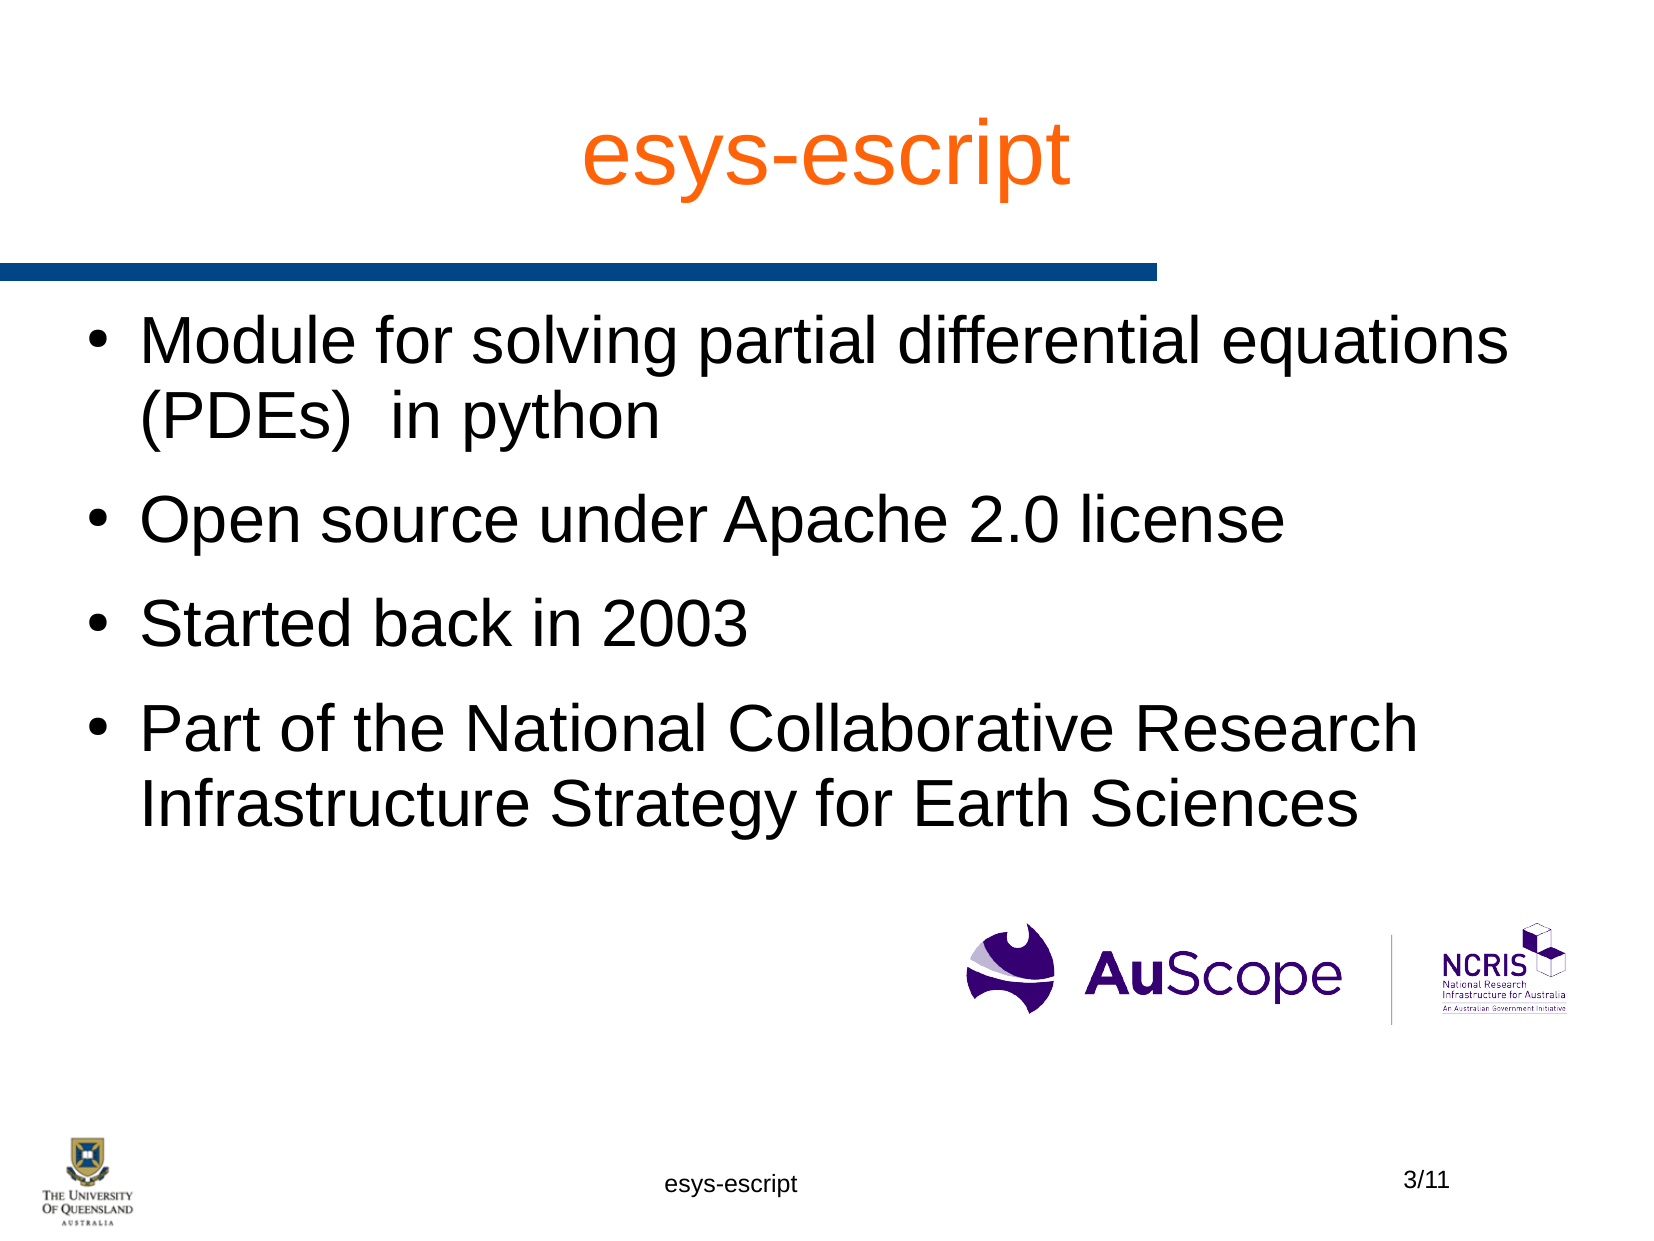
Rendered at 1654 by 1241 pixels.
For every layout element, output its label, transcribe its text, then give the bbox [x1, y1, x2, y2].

picture [966, 923, 1567, 1025]
title esys-escript [82, 49, 1571, 257]
list Module for solving partial differential equations (PDEs) in python Open source under Apache 2.0 license Started back in 2003 Part of the National Collaborative Research Infrastructure Strategy for Earth Sciences [68, 303, 1557, 1023]
picture [35, 1133, 142, 1235]
